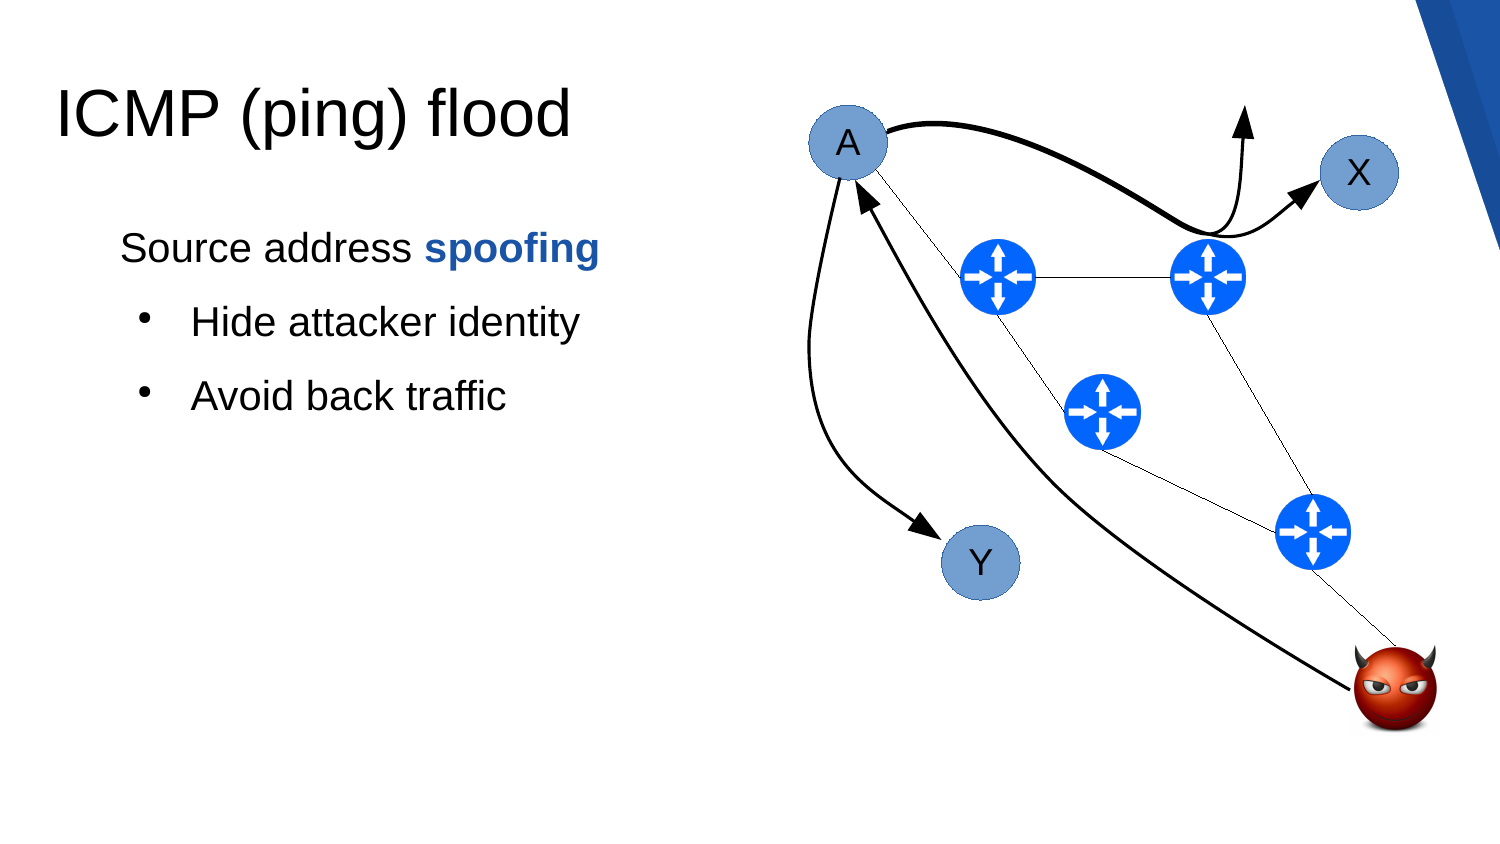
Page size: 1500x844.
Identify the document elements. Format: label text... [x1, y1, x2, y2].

title ICMP (ping) flood [40, 97, 829, 166]
text_box A [808, 105, 888, 181]
picture [1275, 494, 1351, 571]
picture [1170, 239, 1246, 316]
list Source address spoofing Hide attacker identity Avoid back traffic [104, 205, 809, 601]
picture [1350, 644, 1441, 736]
text_box Y [941, 525, 1021, 601]
text_box X [1320, 135, 1399, 211]
picture [960, 239, 1036, 316]
picture [1064, 374, 1141, 451]
